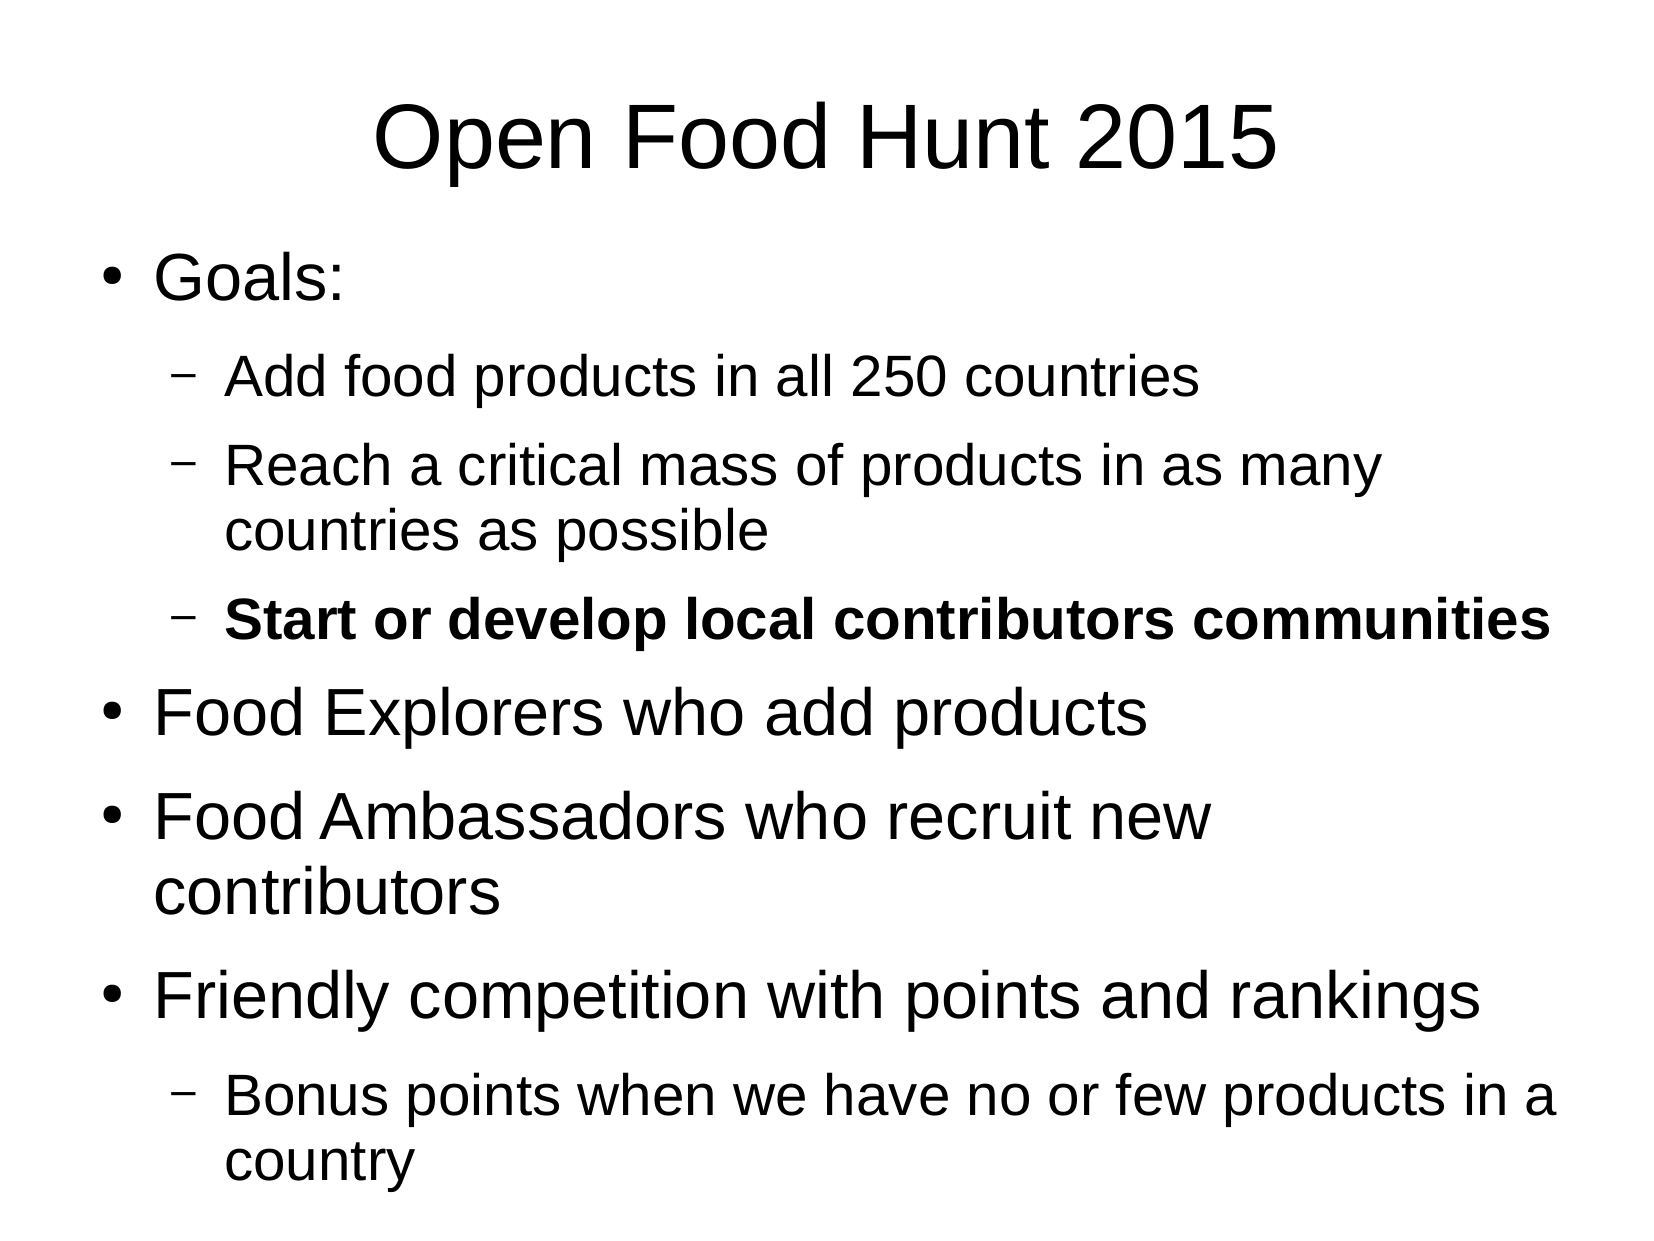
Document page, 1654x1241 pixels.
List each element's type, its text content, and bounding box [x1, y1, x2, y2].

list Goals: Add food products in all 250 countries Reach a critical mass of products in as many countries as possible Start or develop local contributors communities Food Explorers who add products Food Ambassadors who recruit new contributors Friendly competition with points and rankings Bonus points when we have no or few products in a country [82, 240, 1571, 1241]
title Open Food Hunt 2015 [82, 49, 1571, 226]
